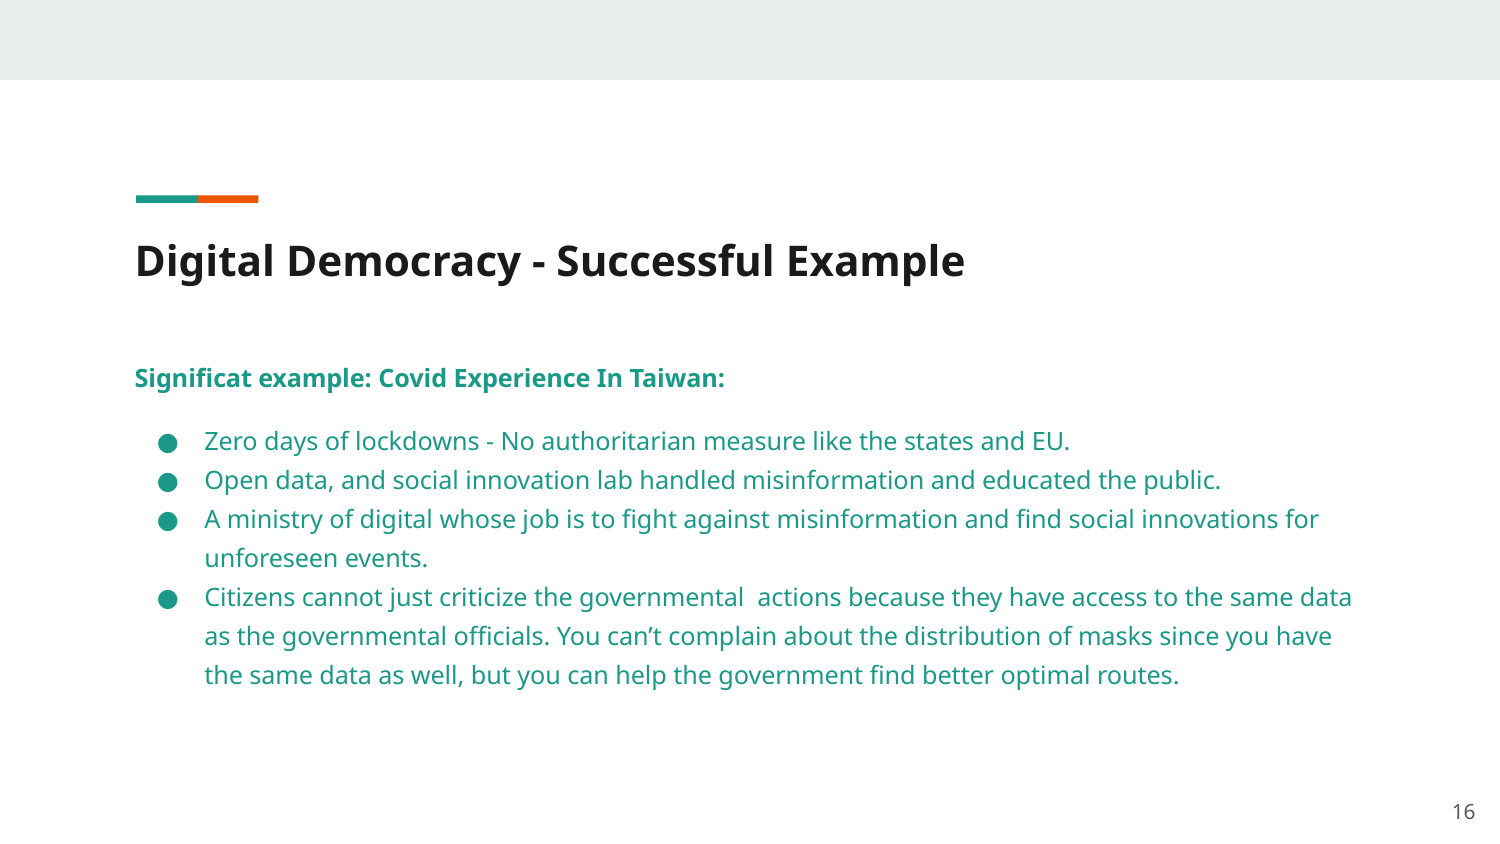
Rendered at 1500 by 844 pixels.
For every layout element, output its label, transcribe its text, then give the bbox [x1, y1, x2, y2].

slide_number <number> [1400, 779, 1491, 844]
title Digital Democracy - Successful Example [119, 216, 1381, 305]
list Significat example: Covid Experience In Taiwan: Zero days of lockdowns - No authoritarian measure like the states and EU. Open data, and social innovation lab handled misinformation and educated the public. A ministry of digital whose job is to fight against misinformation and find social innovations for unforeseen events. Citizens cannot just criticize the governmental actions because they have access to the same data as the governmental officials. You can’t complain about the distribution of masks since you have the same data as well, but you can help the government find better optimal routes. [119, 341, 1381, 712]
